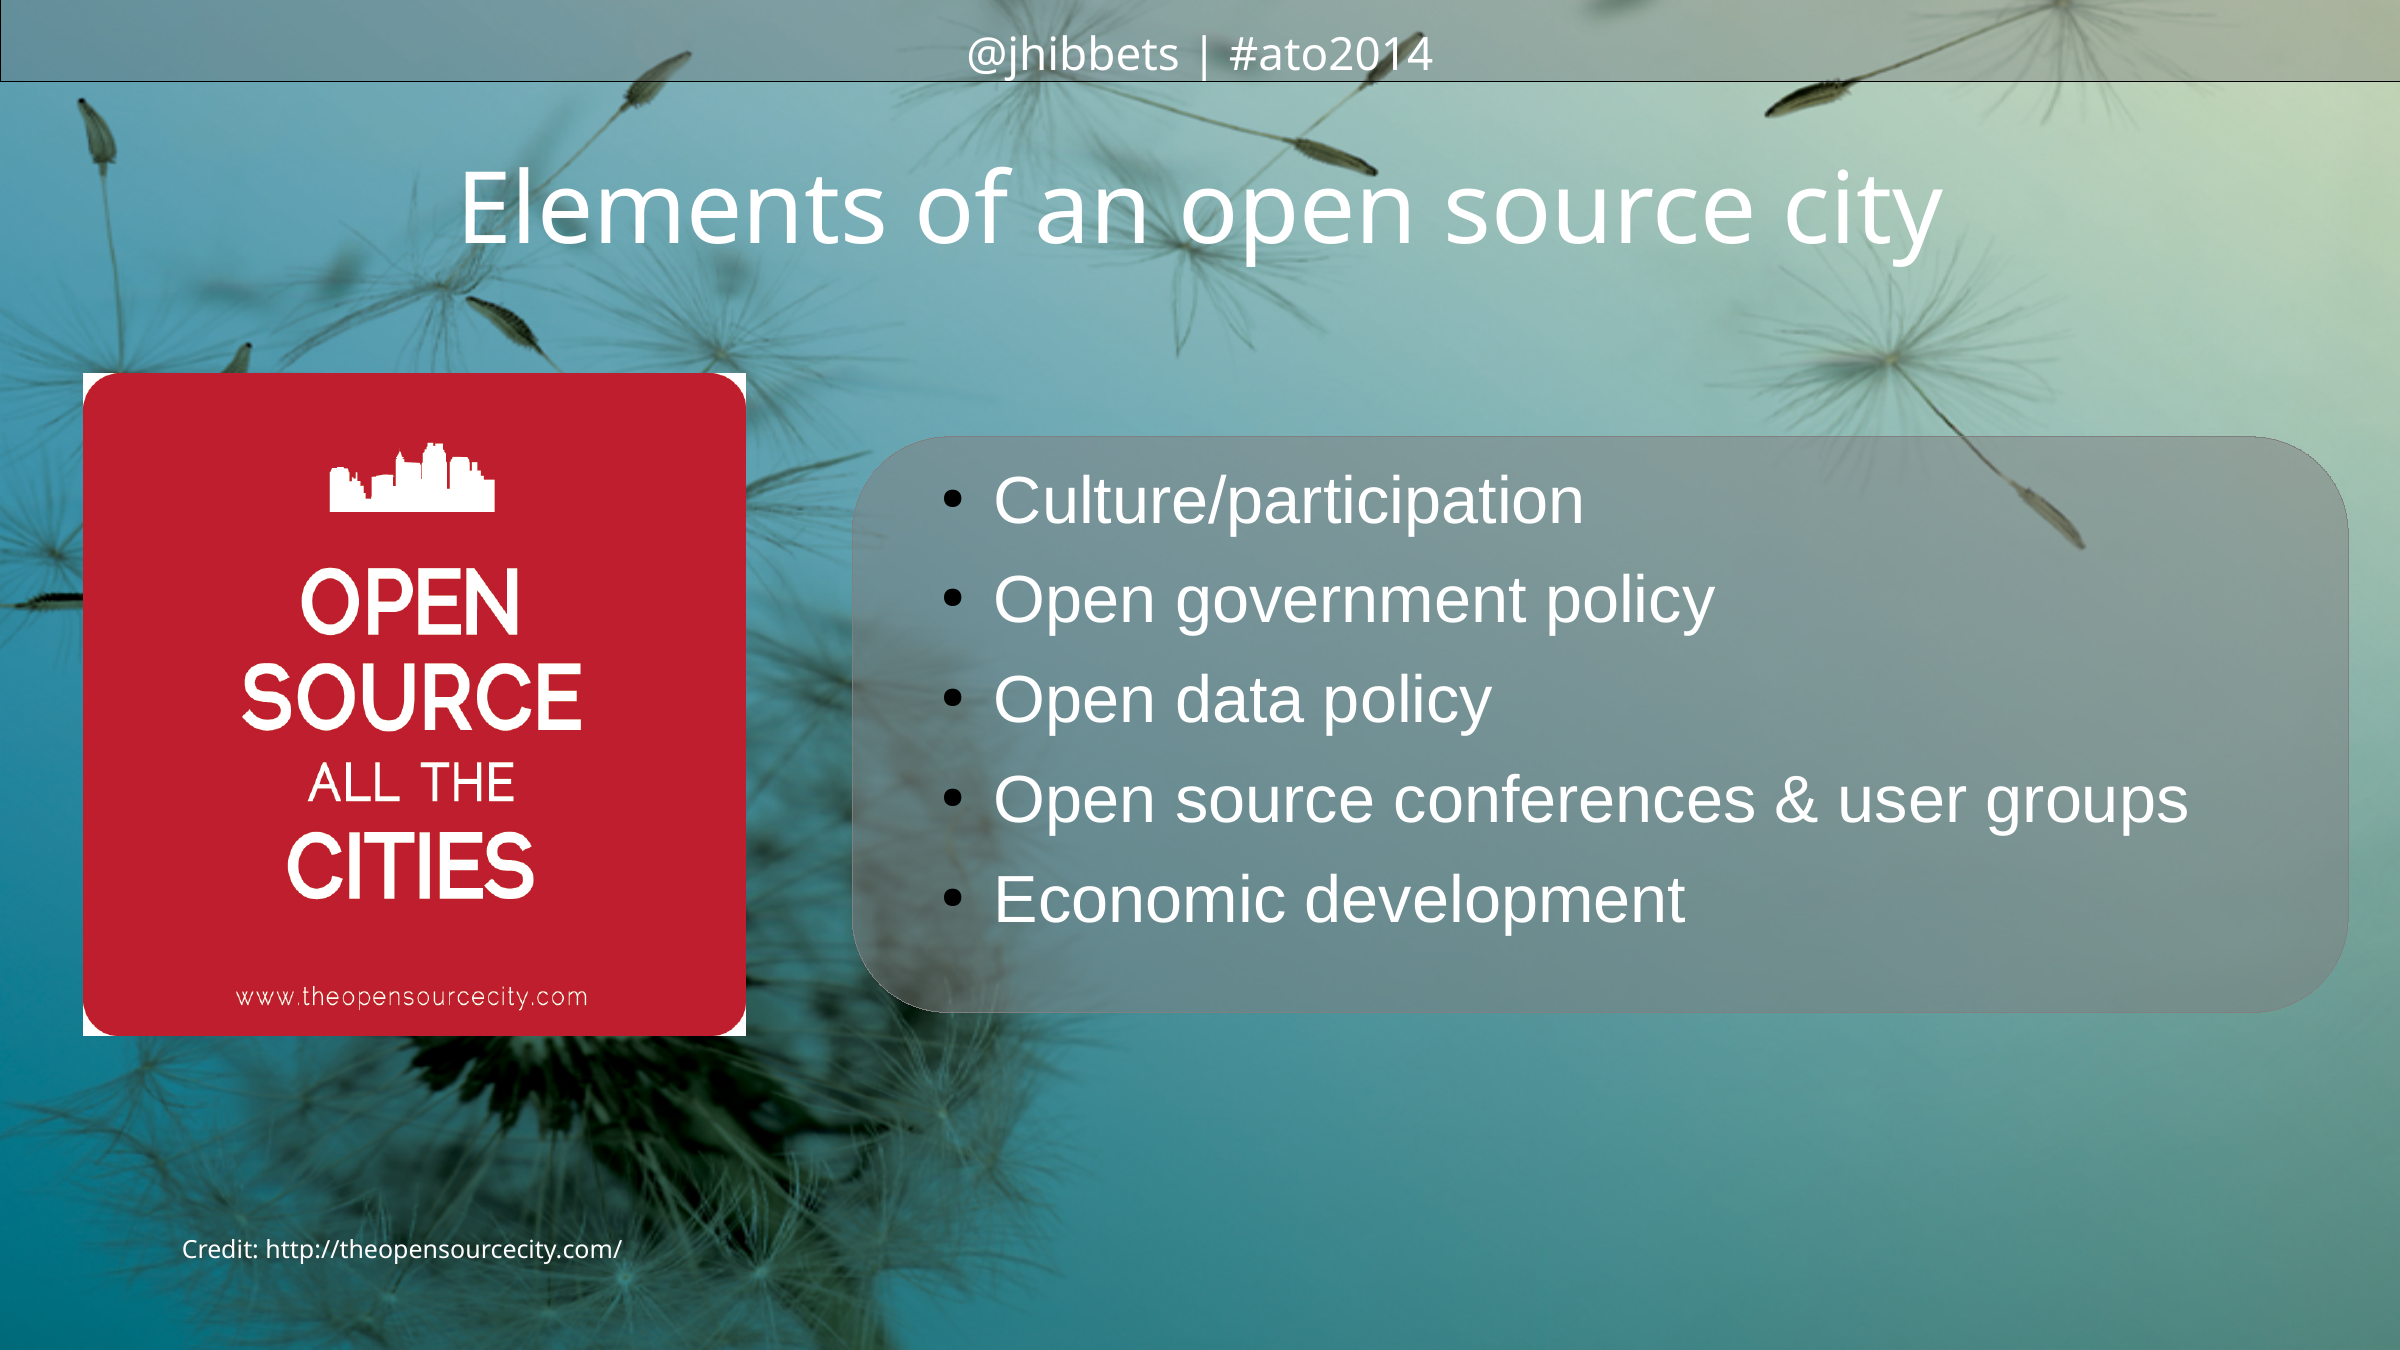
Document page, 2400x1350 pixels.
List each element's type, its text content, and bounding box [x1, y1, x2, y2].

picture [0, 82, 2400, 1350]
list Culture/participation Open government policy Open data policy Open source conferences & user groups Economic development [923, 462, 2231, 989]
text_box Credit: http://theopensourcecity.com/ [167, 1224, 861, 1272]
title Elements of an open source city [120, 83, 2281, 327]
text_box [852, 436, 2349, 1013]
